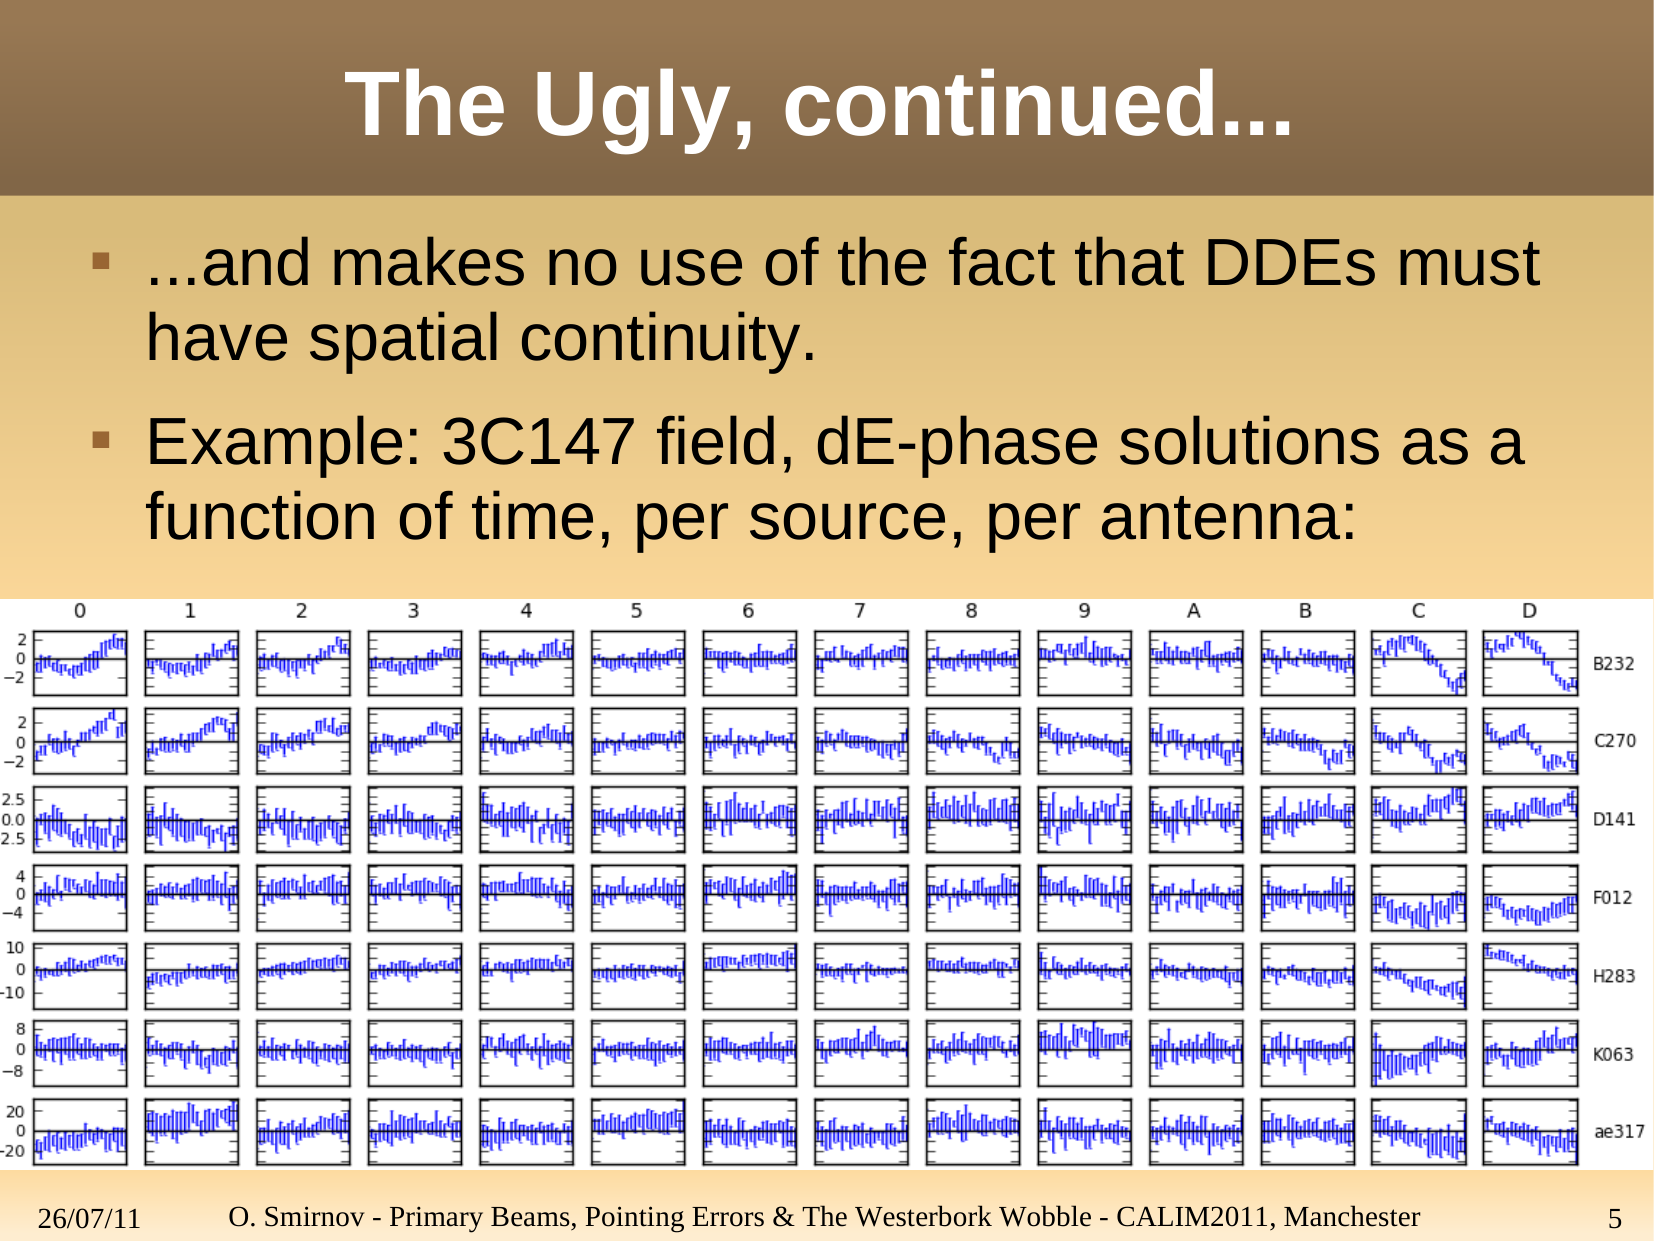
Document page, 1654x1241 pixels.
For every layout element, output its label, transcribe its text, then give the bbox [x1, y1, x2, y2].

picture [0, 0, 1654, 1241]
title The Ugly, continued... [76, 7, 1565, 200]
list ...and makes no use of the fact that DDEs must have spatial continuity. Example: 3C147 field, dE-phase solutions as a function of time, per source, per antenna: [75, 225, 1564, 599]
